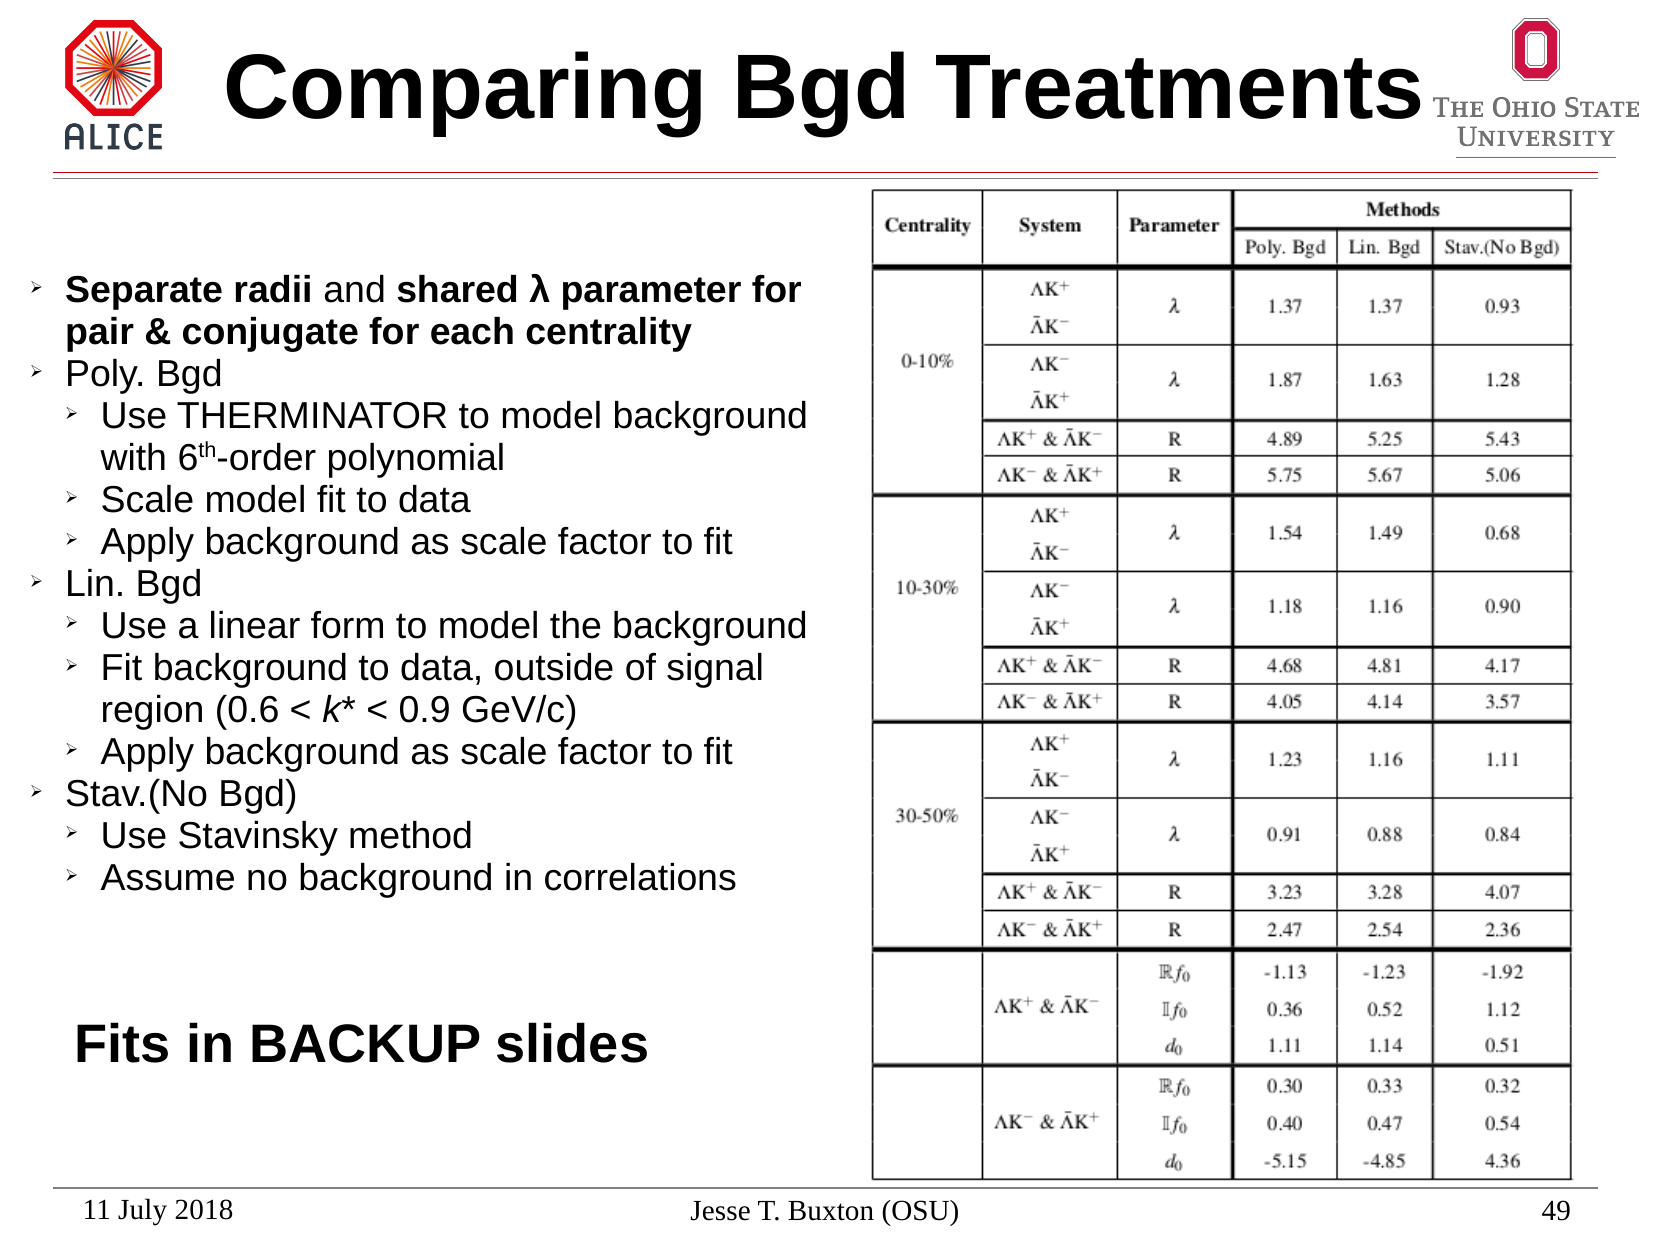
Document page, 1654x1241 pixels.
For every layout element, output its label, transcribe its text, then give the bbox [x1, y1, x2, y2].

picture [1513, 5, 1642, 171]
text_box Fits in BACKUP slides [60, 1005, 766, 1082]
picture [869, 185, 1575, 1185]
title Comparing Bgd Treatments [137, 1, 1513, 172]
text_box Separate radii and shared λ parameter for pair & conjugate for each centrality Poly. Bgd Use THERMINATOR to model background with 6th-order polynomial Scale model fit to data Apply background as scale factor to fit Lin. Bgd Use a linear form to model the background Fit background to data, outside of signal region (0.6 < k* < 0.9 GeV/c) Apply background as scale factor to fit Stav.(No Bgd) Use Stavinsky method Assume no background in correlations [15, 261, 856, 922]
picture [65, 20, 137, 150]
